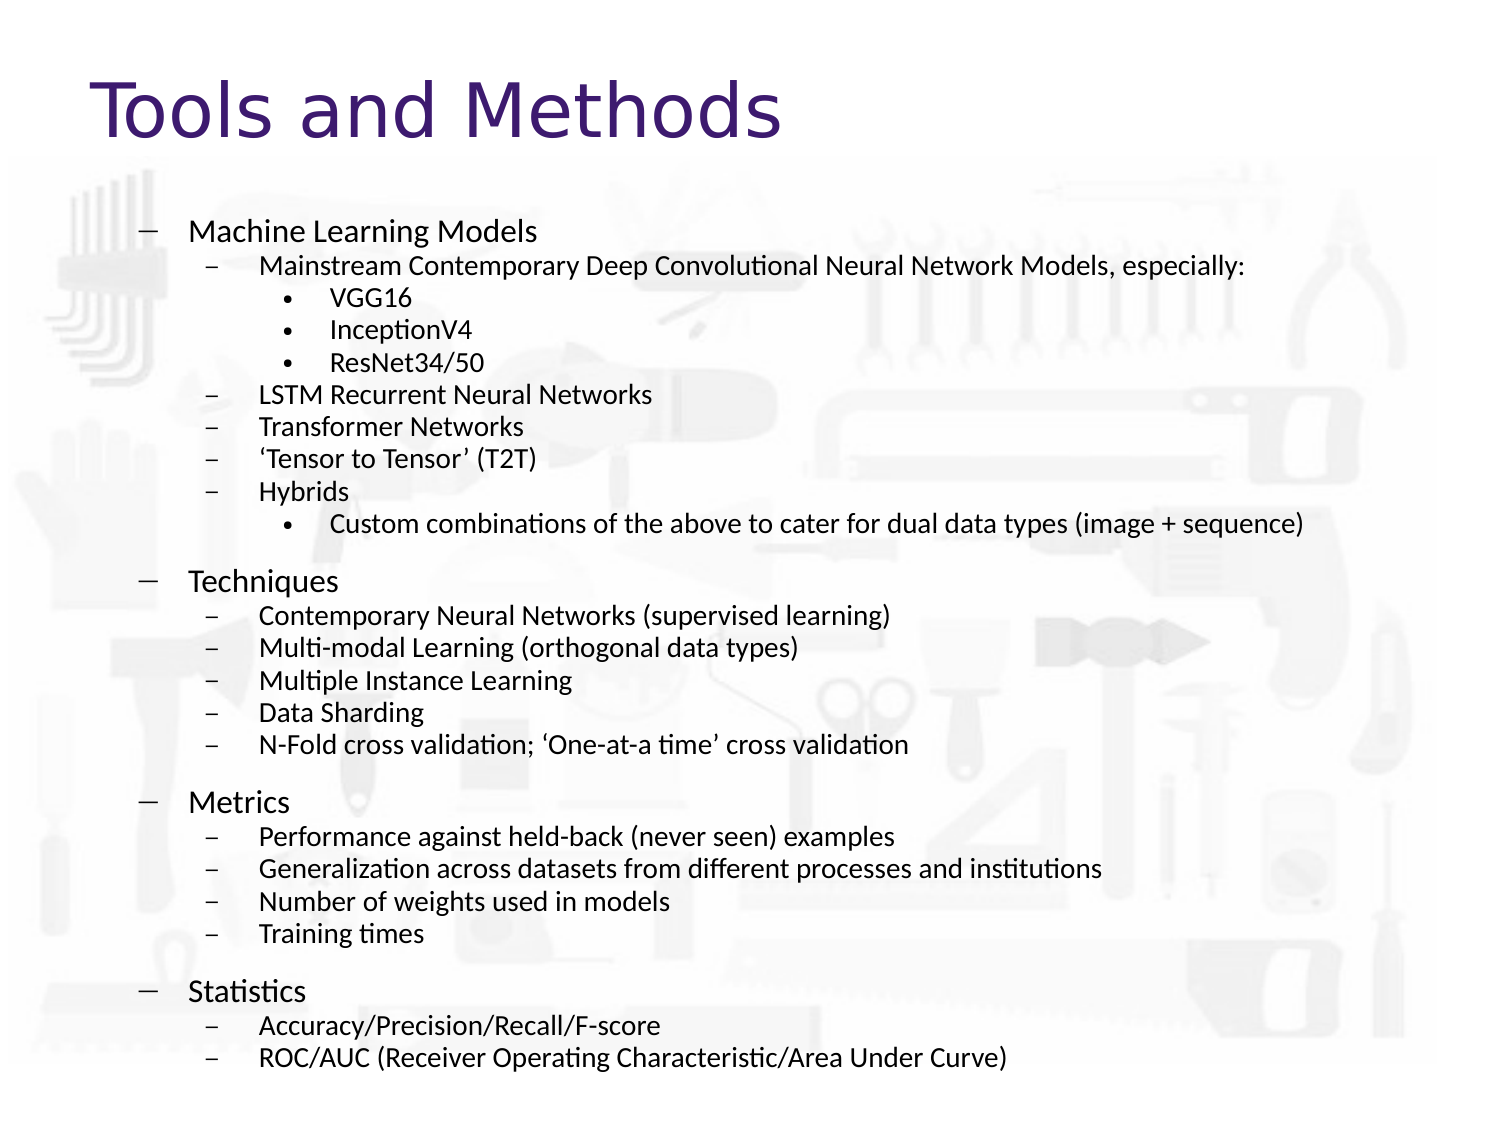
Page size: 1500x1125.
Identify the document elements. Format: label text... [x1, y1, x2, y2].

picture [586, 1055, 592, 1064]
picture [754, 1055, 761, 1064]
title Tools and Methods [75, 45, 1423, 171]
picture [324, 1051, 330, 1060]
picture [873, 1055, 879, 1064]
picture [516, 1055, 523, 1064]
picture [278, 1050, 290, 1064]
picture [570, 1055, 577, 1064]
picture [8, 156, 1437, 1064]
picture [887, 1055, 894, 1064]
picture [637, 1055, 643, 1064]
picture [496, 1050, 508, 1064]
picture [390, 1050, 396, 1057]
list Machine Learning Models Mainstream Contemporary Deep Convolutional Neural Network Models, especially: VGG16 InceptionV4 ResNet34/50 LSTM Recurrent Neural Networks Transformer Networks ‘Tensor to Tensor’ (T2T) Hybrids Custom combinations of the above to cater for dual data types (image + sequence) Techniques Contemporary Neural Networks (supervised learning) Multi-modal Learning (orthogonal data types) Multiple Instance Learning Data Sharding N-Fold cross validation; ‘One-at-a time’ cross validation Metrics Performance against held-back (never seen) examples Generalization across datasets from different processes and institutions Number of weights used in models Training times Statistics Accuracy/Precision/Recall/F-score ROC/AUC (Receiver Operating Characteristic/Area Under Curve) [117, 217, 1371, 1030]
picture [792, 1051, 798, 1060]
picture [263, 1050, 269, 1057]
